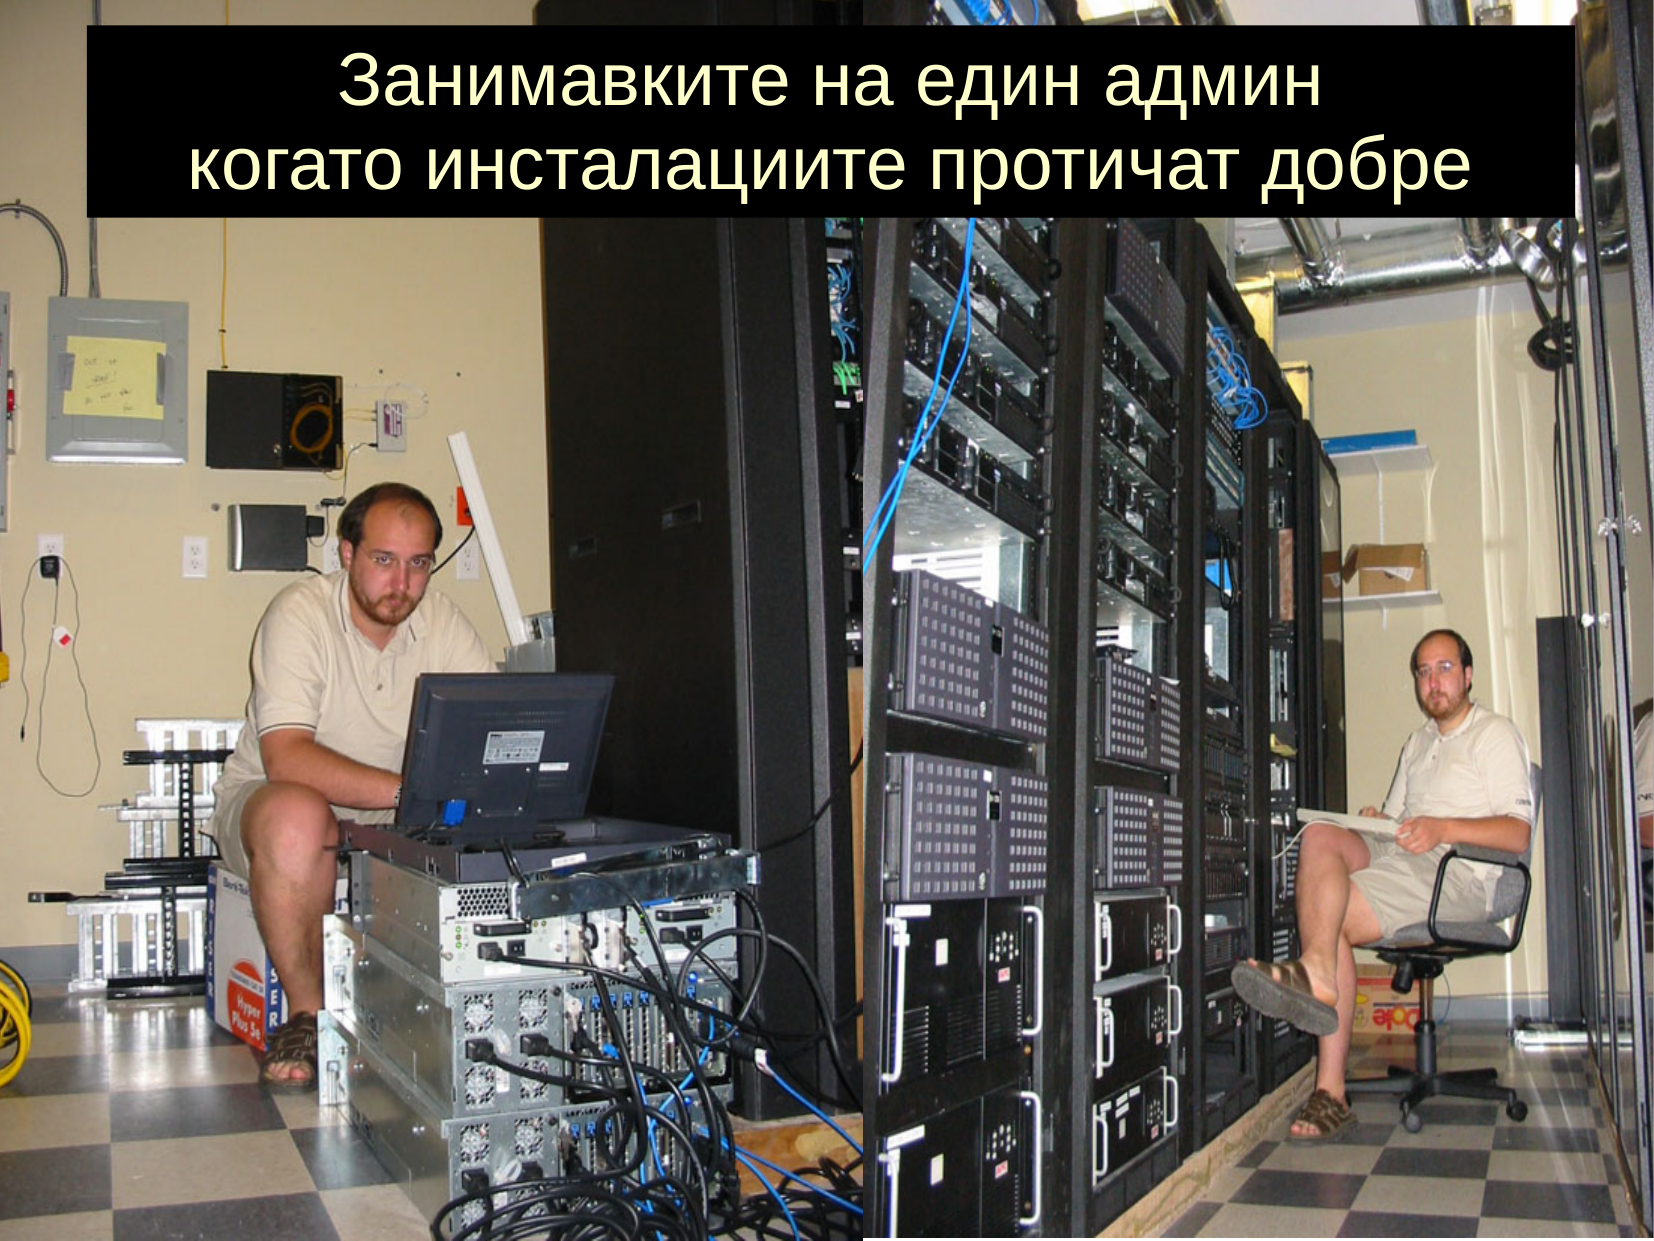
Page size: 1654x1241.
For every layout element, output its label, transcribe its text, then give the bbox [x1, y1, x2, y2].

picture [0, 0, 1654, 1241]
title Занимавките на един админ когато инсталациите протичат добре [86, 25, 1576, 218]
